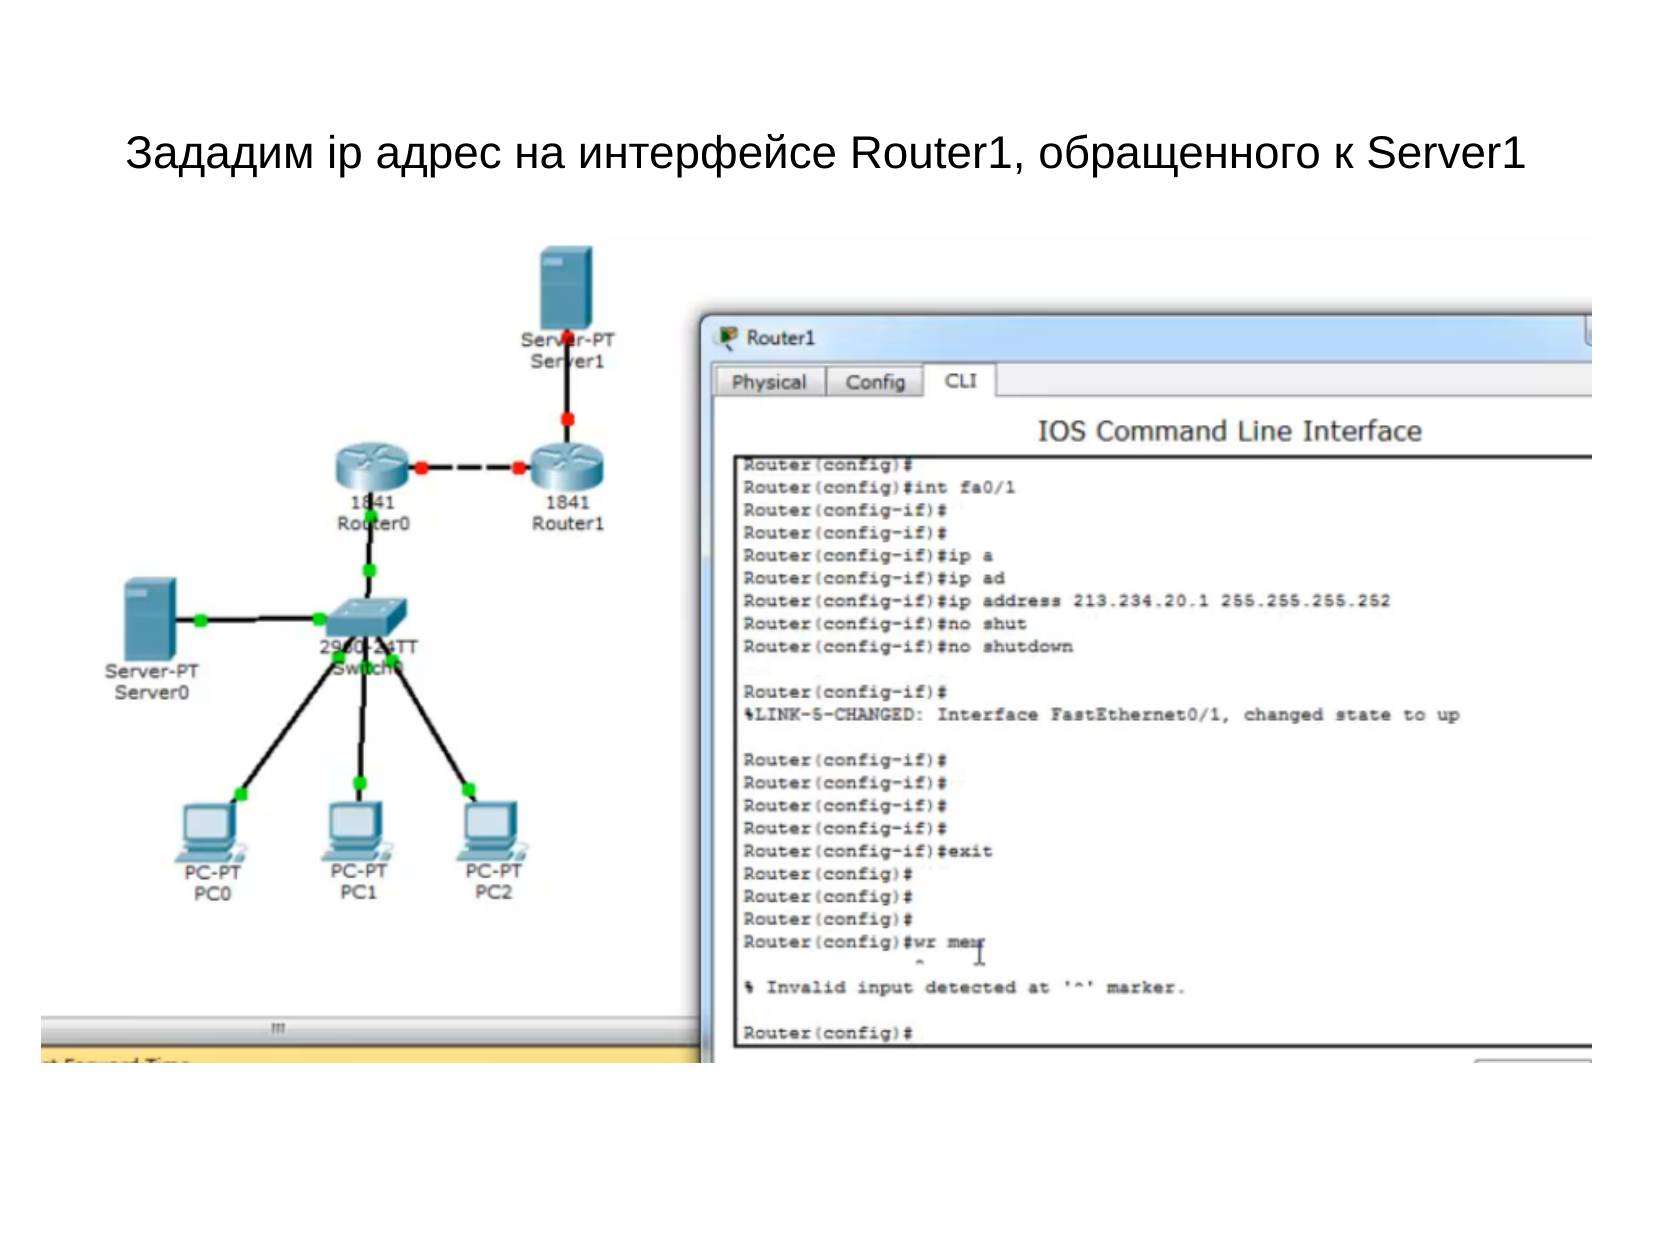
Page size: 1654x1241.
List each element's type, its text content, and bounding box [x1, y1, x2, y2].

picture [41, 236, 1592, 1063]
title Зададим ip адрес на интерфейсе Router1, обращенного к Server1 [82, 49, 1571, 236]
